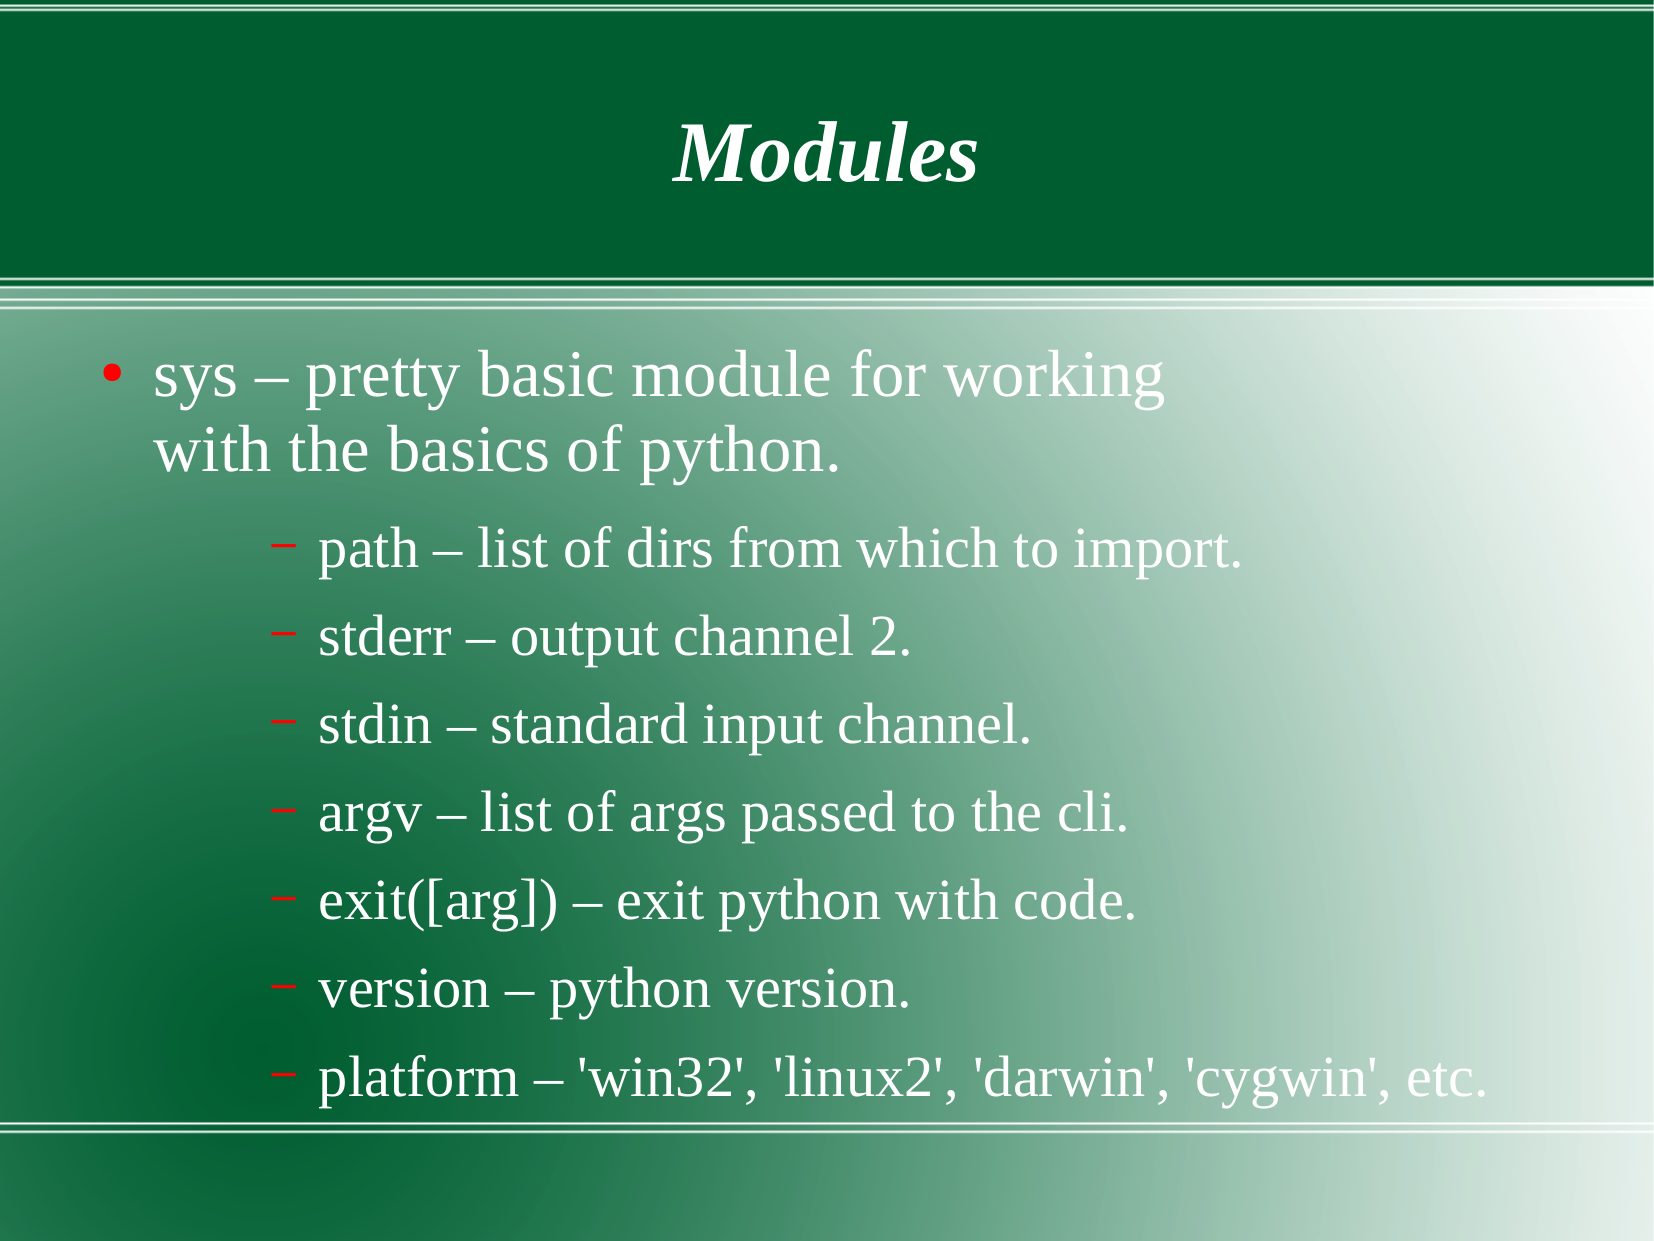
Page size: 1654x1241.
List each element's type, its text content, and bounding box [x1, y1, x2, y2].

list sys – pretty basic module for working with the basics of python. path – list of dirs from which to import. stderr – output channel 2. stdin – standard input channel. argv – list of args passed to the cli. exit([arg]) – exit python with code. version – python version. platform – 'win32', 'linux2', 'darwin', 'cygwin', etc. [82, 337, 1571, 1156]
title Modules [82, 49, 1571, 257]
picture [0, 0, 1654, 1241]
